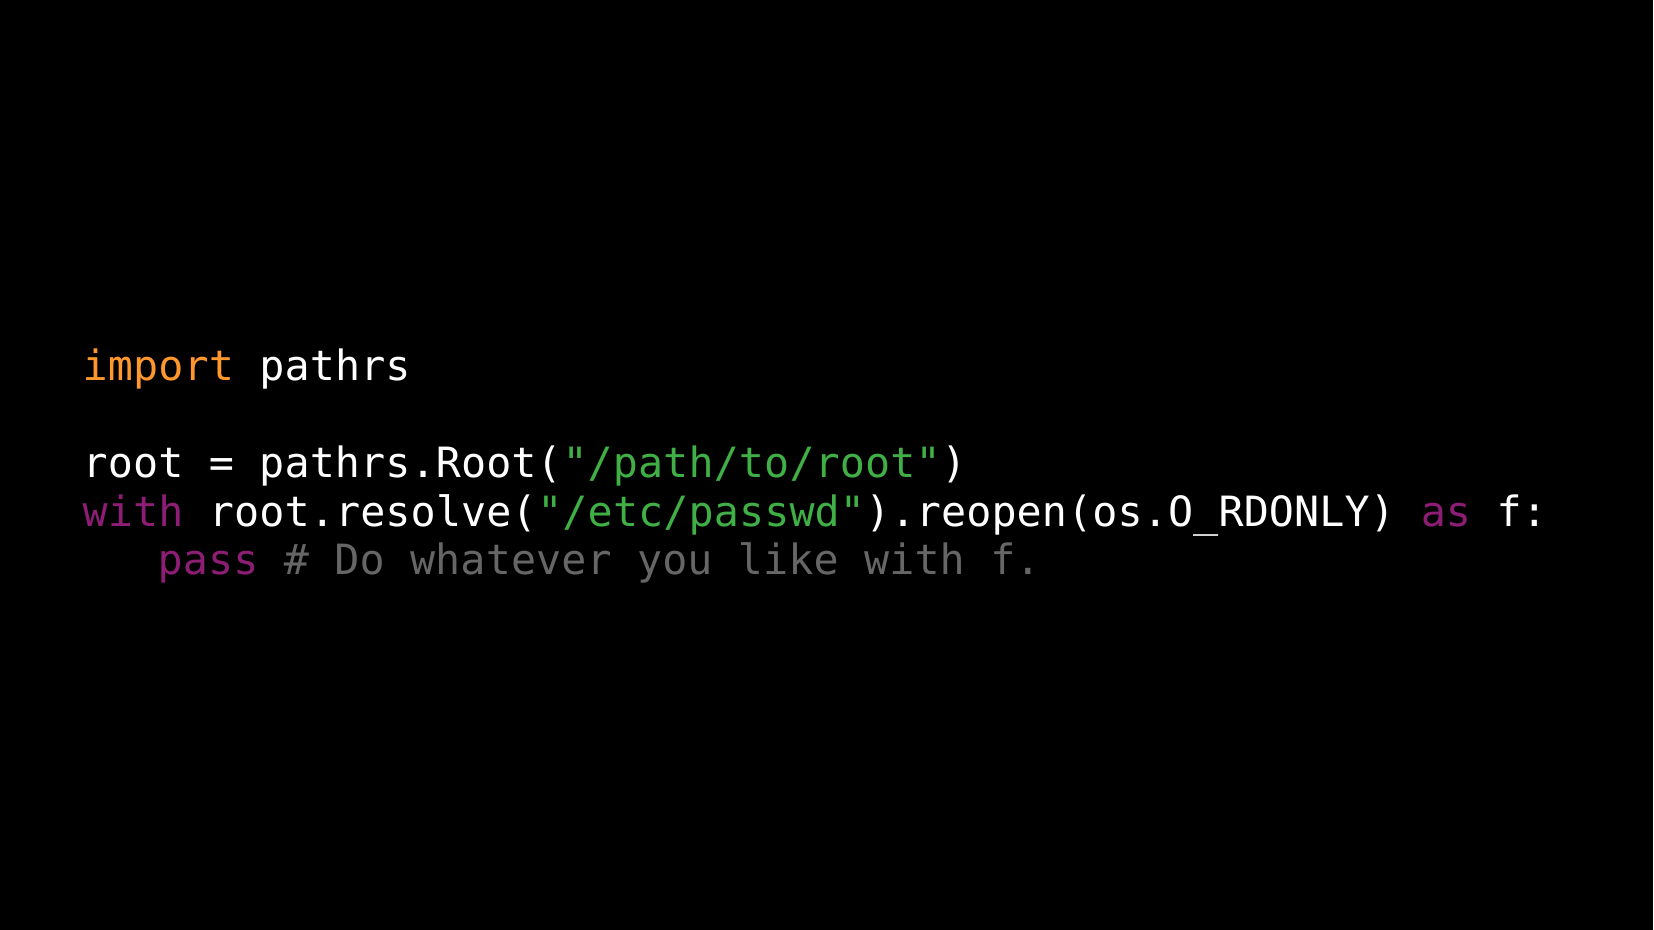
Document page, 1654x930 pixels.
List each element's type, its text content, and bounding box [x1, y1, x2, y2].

text_box import pathrs root = pathrs.Root("/path/to/root") with root.resolve("/etc/passwd").reopen(os.O_RDONLY) as f: pass # Do whatever you like with f. [82, 217, 1571, 757]
